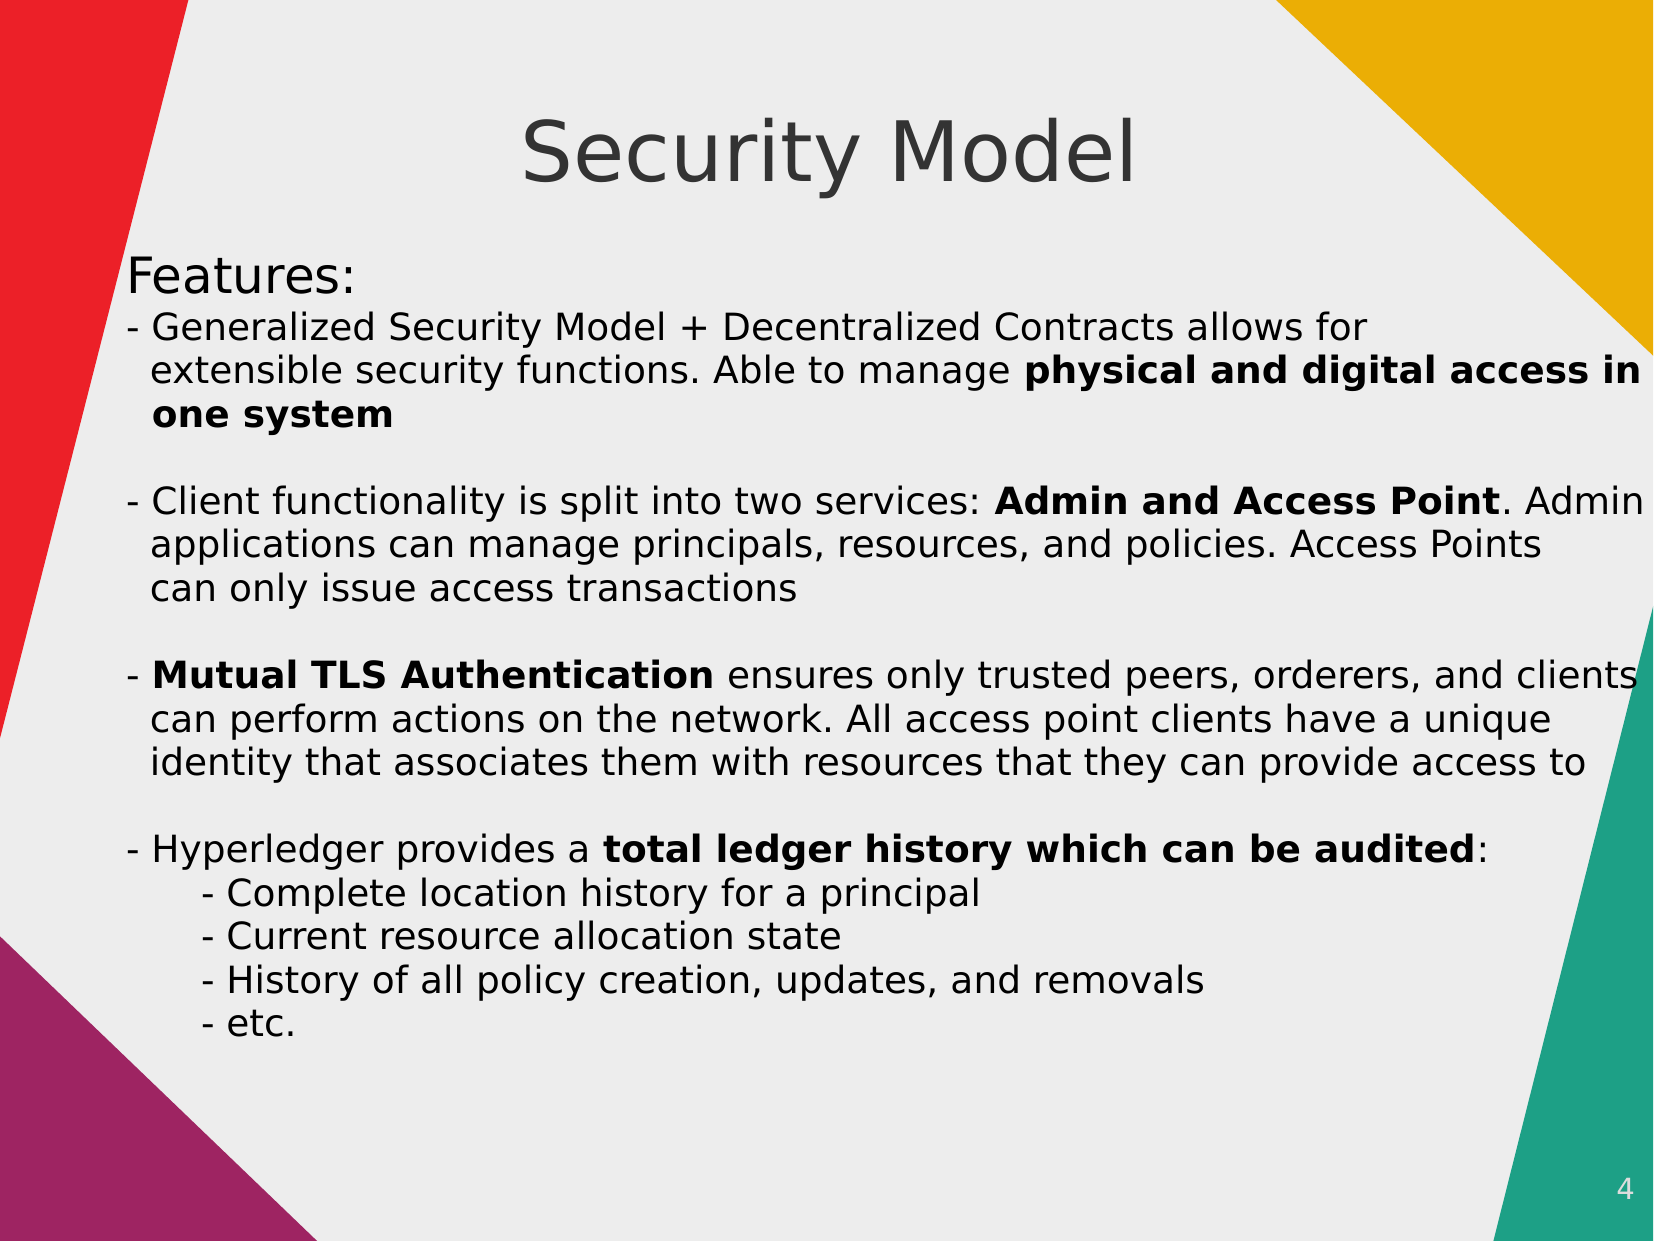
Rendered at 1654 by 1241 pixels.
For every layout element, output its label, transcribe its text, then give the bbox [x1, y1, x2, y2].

title Security Model [289, 49, 1371, 240]
text_box Features: - Generalized Security Model + Decentralized Contracts allows for extensible security functions. Able to manage physical and digital access in one system - Client functionality is split into two services: Admin and Access Point. Admin applications can manage principals, resources, and policies. Access Points can only issue access transactions - Mutual TLS Authentication ensures only trusted peers, orderers, and clients can perform actions on the network. All access point clients have a unique identity that associates them with resources that they can provide access to - Hyperledger provides a total ledger history which can be audited: - Complete location history for a principal - Current resource allocation state - History of all policy creation, updates, and removals - etc. [111, 240, 1653, 1154]
